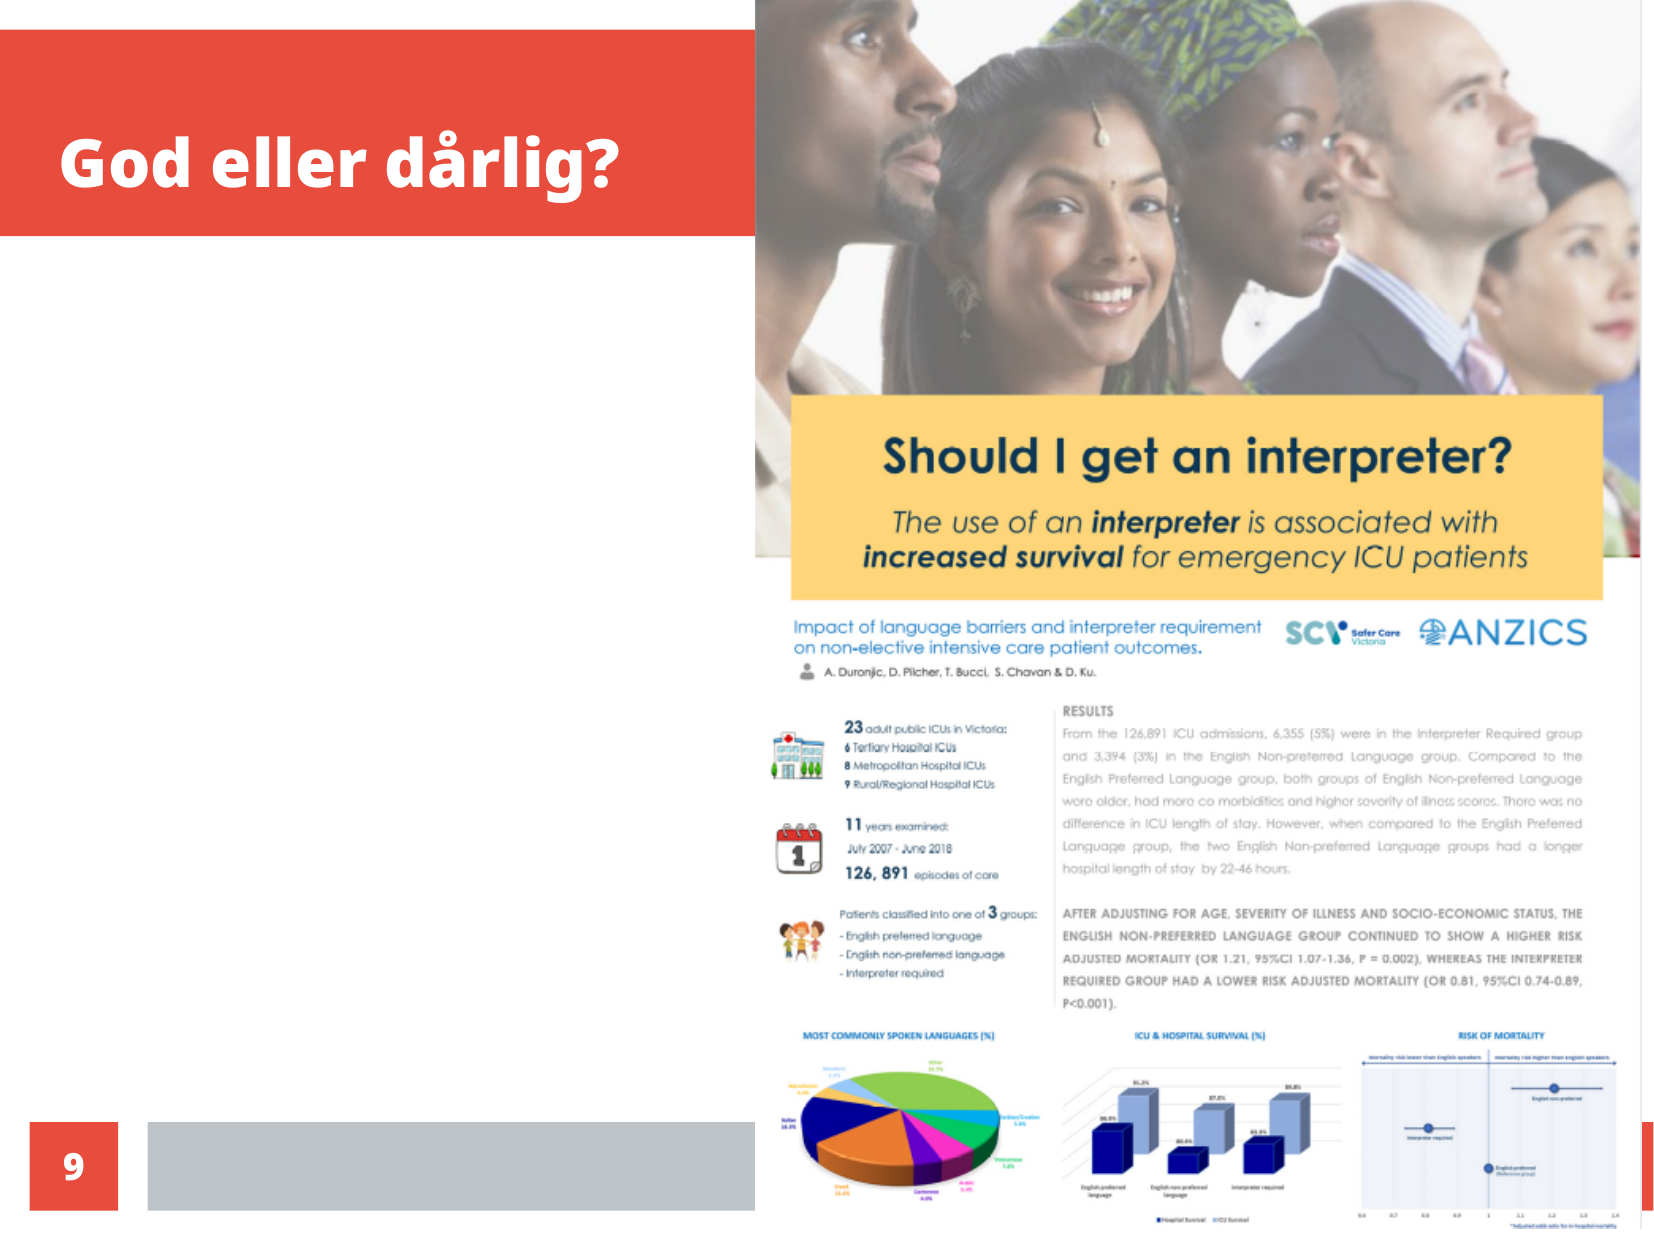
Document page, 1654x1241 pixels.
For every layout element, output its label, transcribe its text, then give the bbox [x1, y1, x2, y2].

title God eller dårlig? [59, 59, 755, 207]
picture [755, 0, 1642, 1229]
